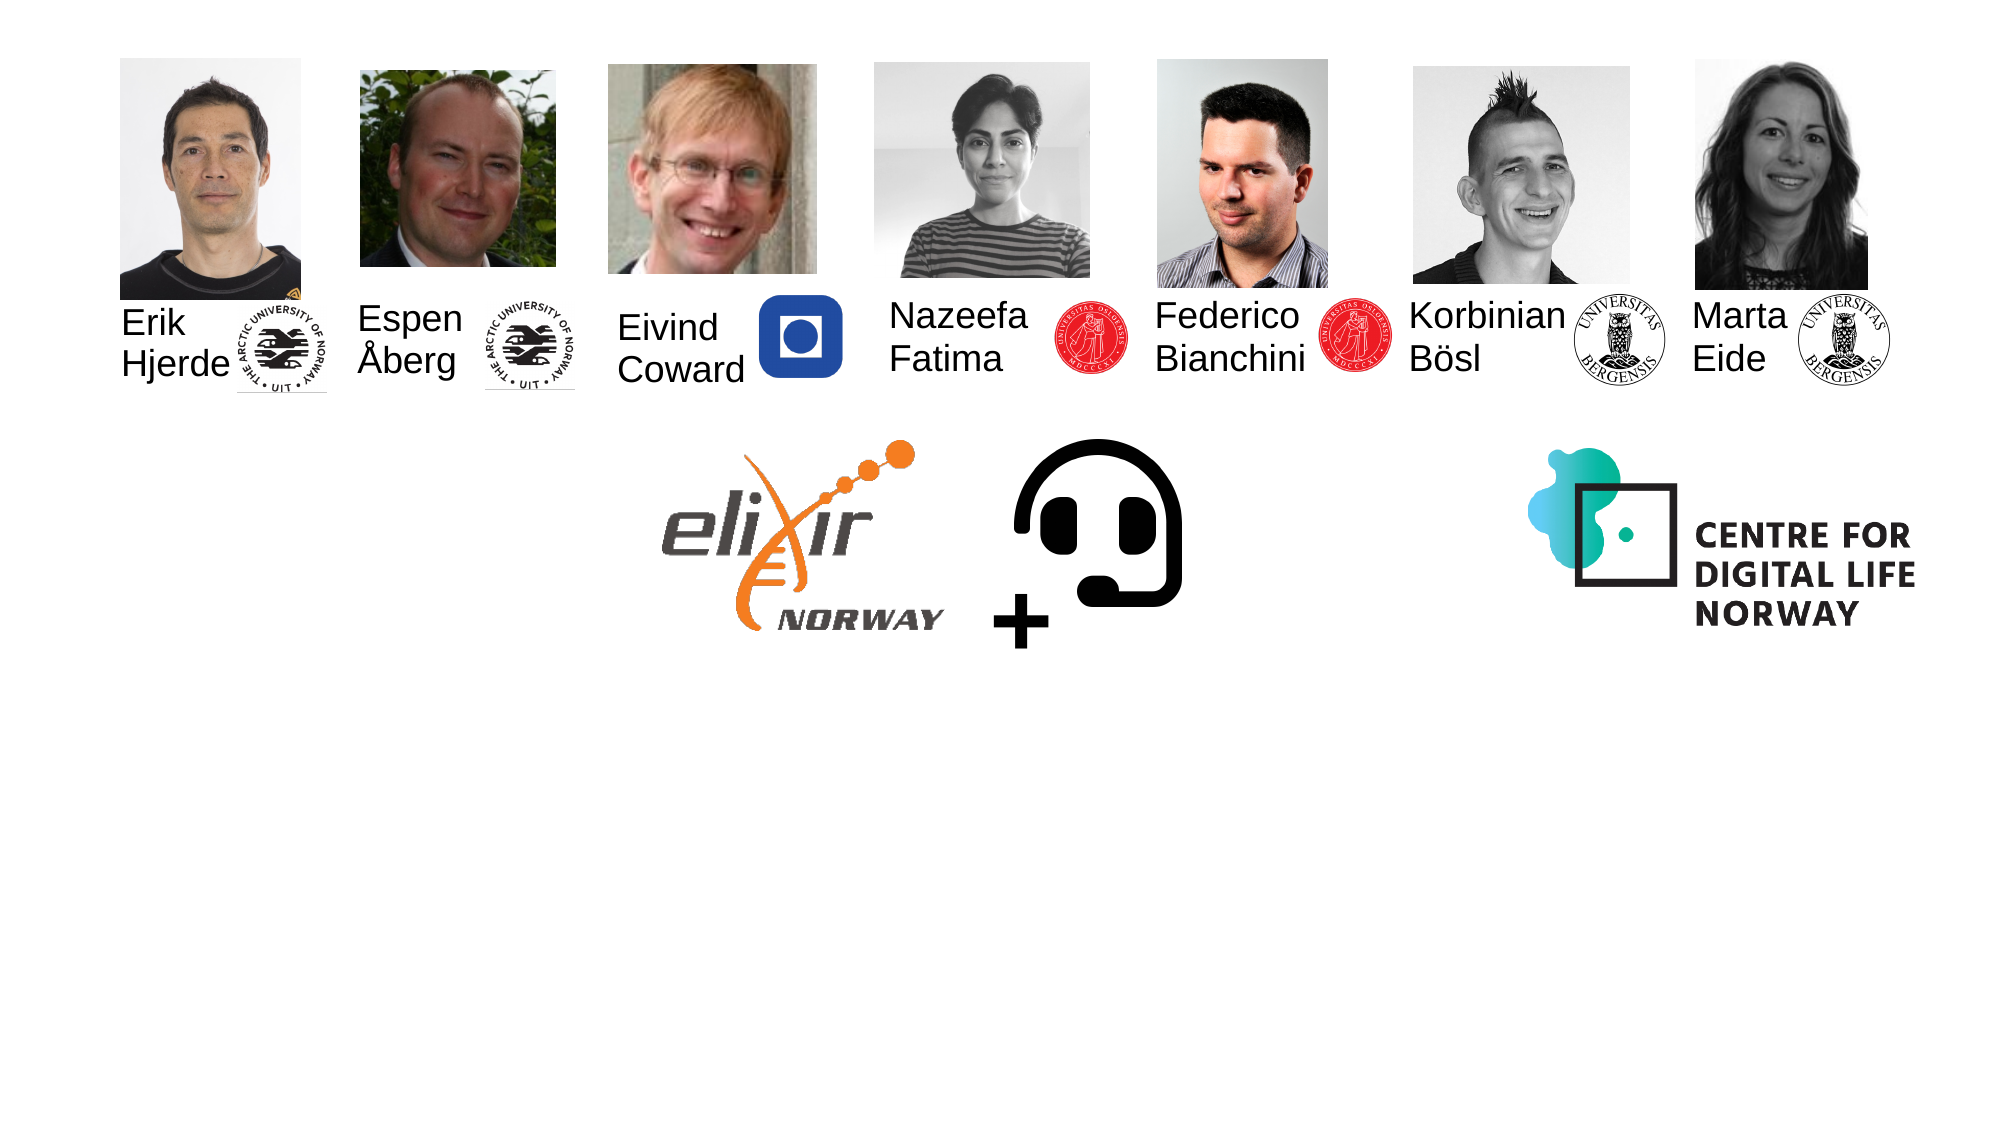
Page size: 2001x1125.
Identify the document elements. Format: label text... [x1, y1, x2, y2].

picture [662, 440, 945, 631]
text_box Korbinian Bösl [1393, 287, 1630, 429]
picture [484, 301, 575, 390]
picture [1528, 448, 1920, 632]
text_box Marta Eide [1677, 287, 1914, 429]
picture [755, 295, 845, 378]
picture [608, 64, 817, 274]
text_box + [974, 534, 1064, 662]
picture [1695, 59, 1911, 405]
text_box Erik Hjerde [106, 293, 343, 435]
picture [1315, 298, 1394, 372]
picture [1111, 301, 1130, 374]
picture [1014, 439, 1182, 607]
text_box Nazeefa Fatima [874, 287, 1111, 429]
picture [120, 58, 301, 293]
picture [1413, 66, 1686, 405]
text_box Espen Åberg [342, 290, 579, 432]
picture [236, 305, 327, 394]
text_box Federico Bianchini [1139, 287, 1376, 429]
picture [874, 62, 1090, 278]
picture [1157, 59, 1328, 288]
picture [360, 70, 556, 267]
text_box Eivind Coward [602, 299, 839, 441]
